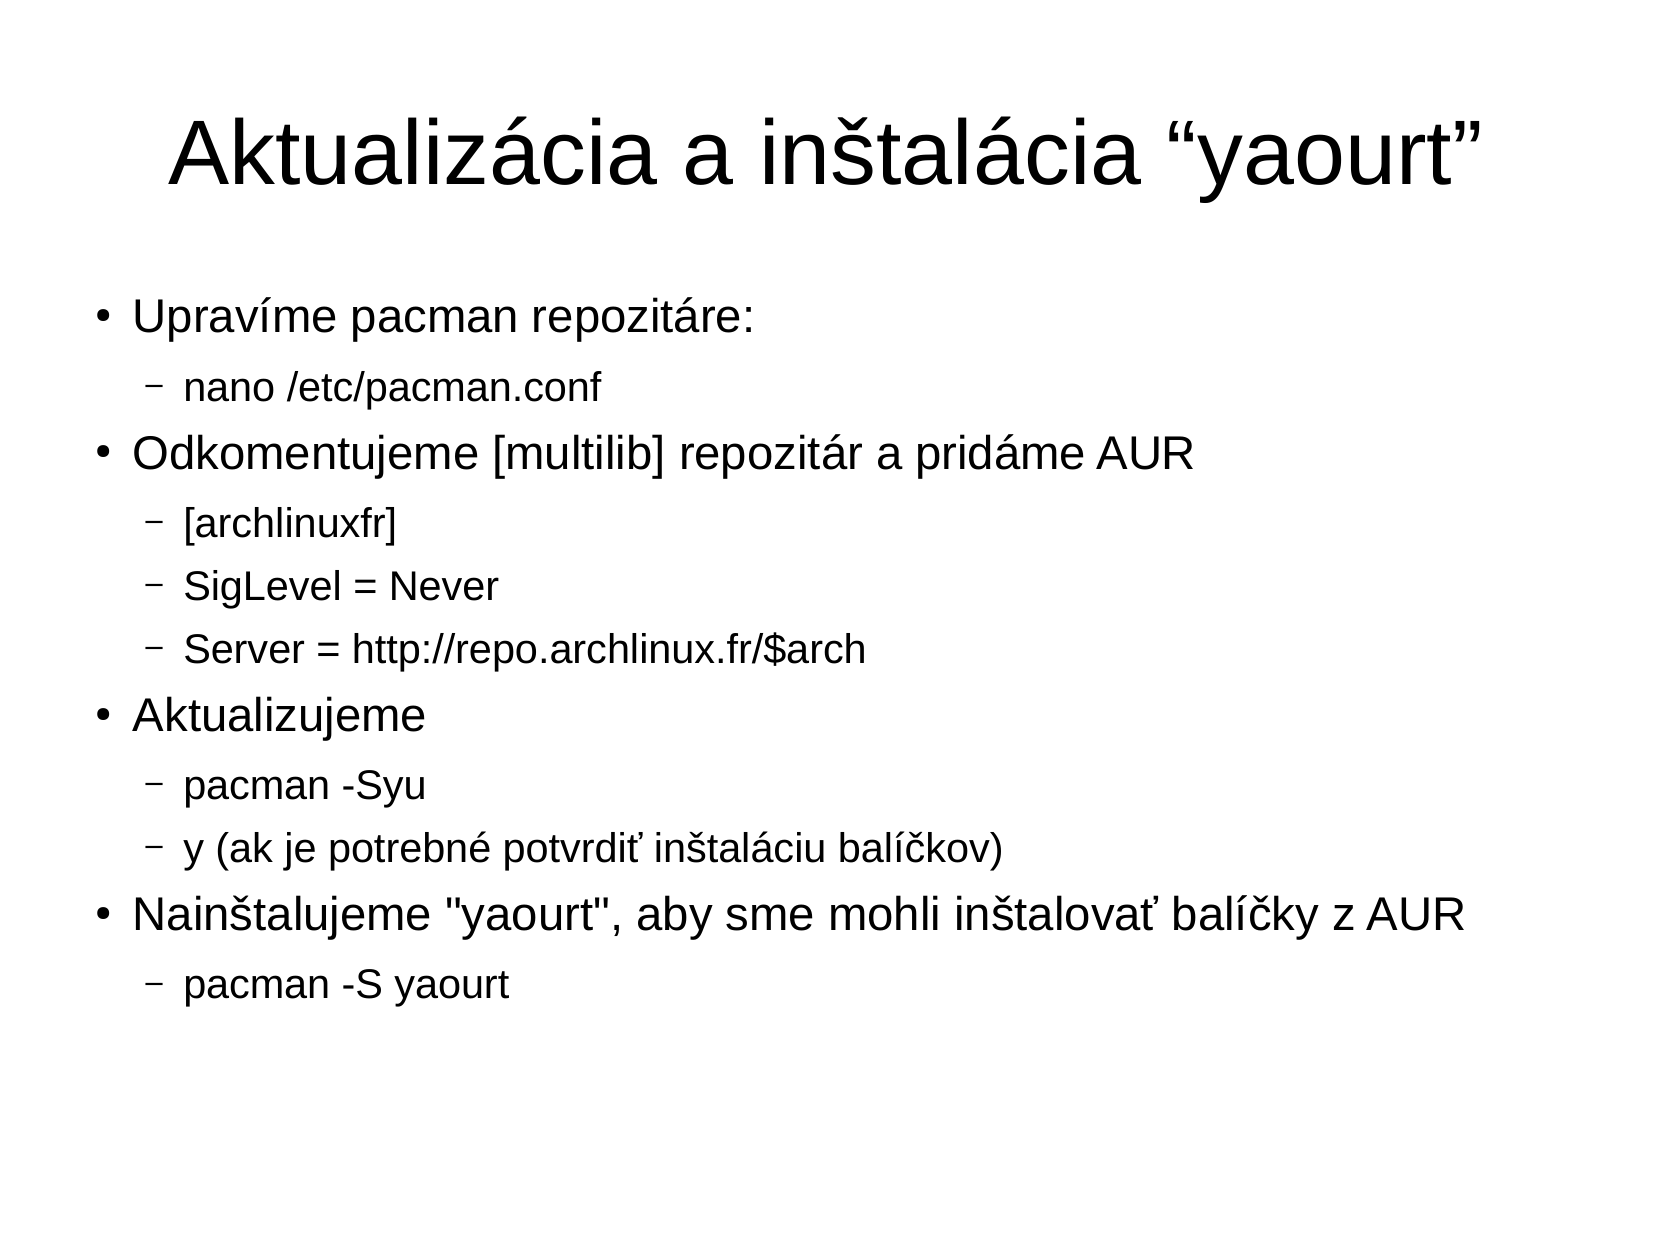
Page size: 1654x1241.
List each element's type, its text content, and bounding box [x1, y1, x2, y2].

title Aktualizácia a inštalácia “yaourt” [82, 49, 1571, 257]
list Upravíme pacman repozitáre: nano /etc/pacman.conf Odkomentujeme [multilib] repozitár a pridáme AUR [archlinuxfr] SigLevel = Never Server = http://repo.archlinux.fr/$arch Aktualizujeme pacman -Syu y (ak je potrebné potvrdiť inštaláciu balíčkov) Nainštalujeme "yaourt", aby sme mohli inštalovať balíčky z AUR pacman -S yaourt [82, 290, 1571, 1010]
